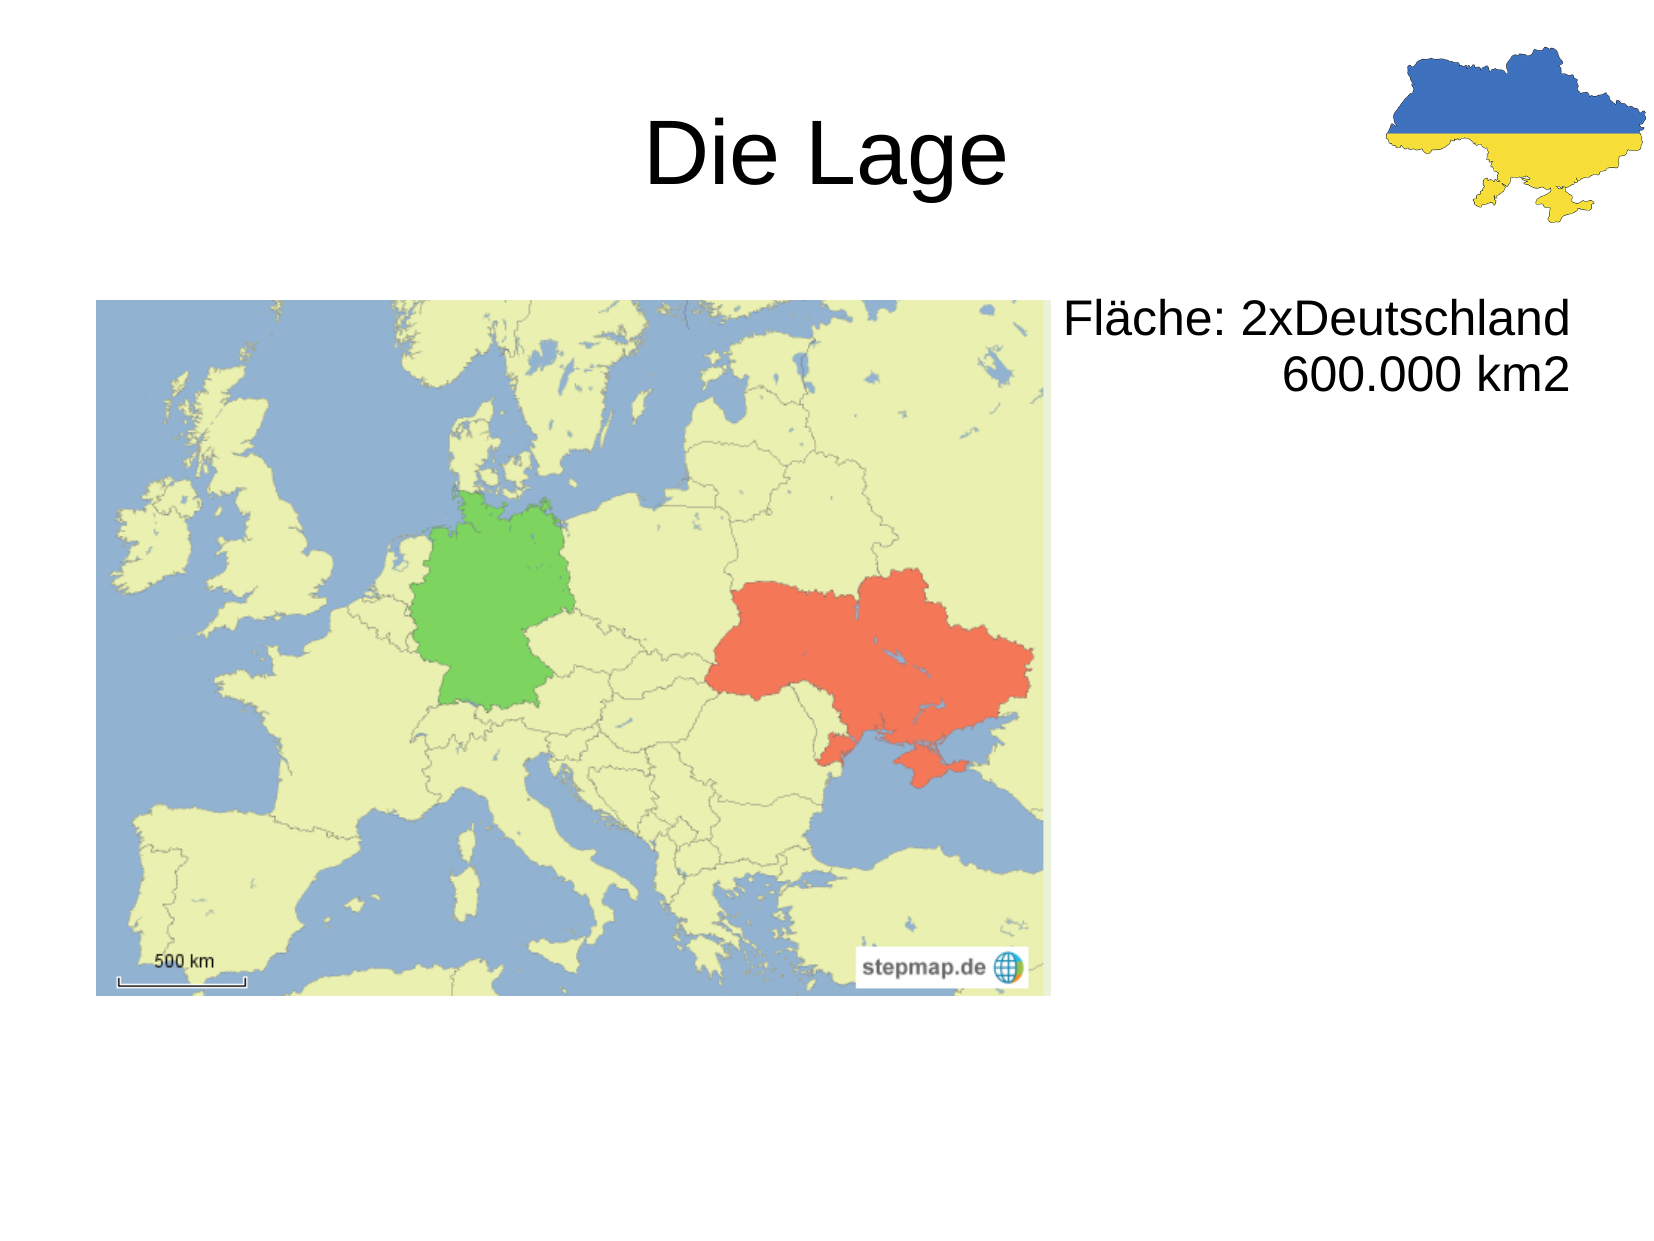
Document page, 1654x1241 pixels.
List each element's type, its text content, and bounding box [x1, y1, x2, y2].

picture [96, 300, 1051, 996]
picture [1380, 0, 1653, 271]
title Die Lage [82, 49, 1380, 257]
subtitle Fläche: 2xDeutschland 600.000 km2 [82, 290, 1571, 1010]
